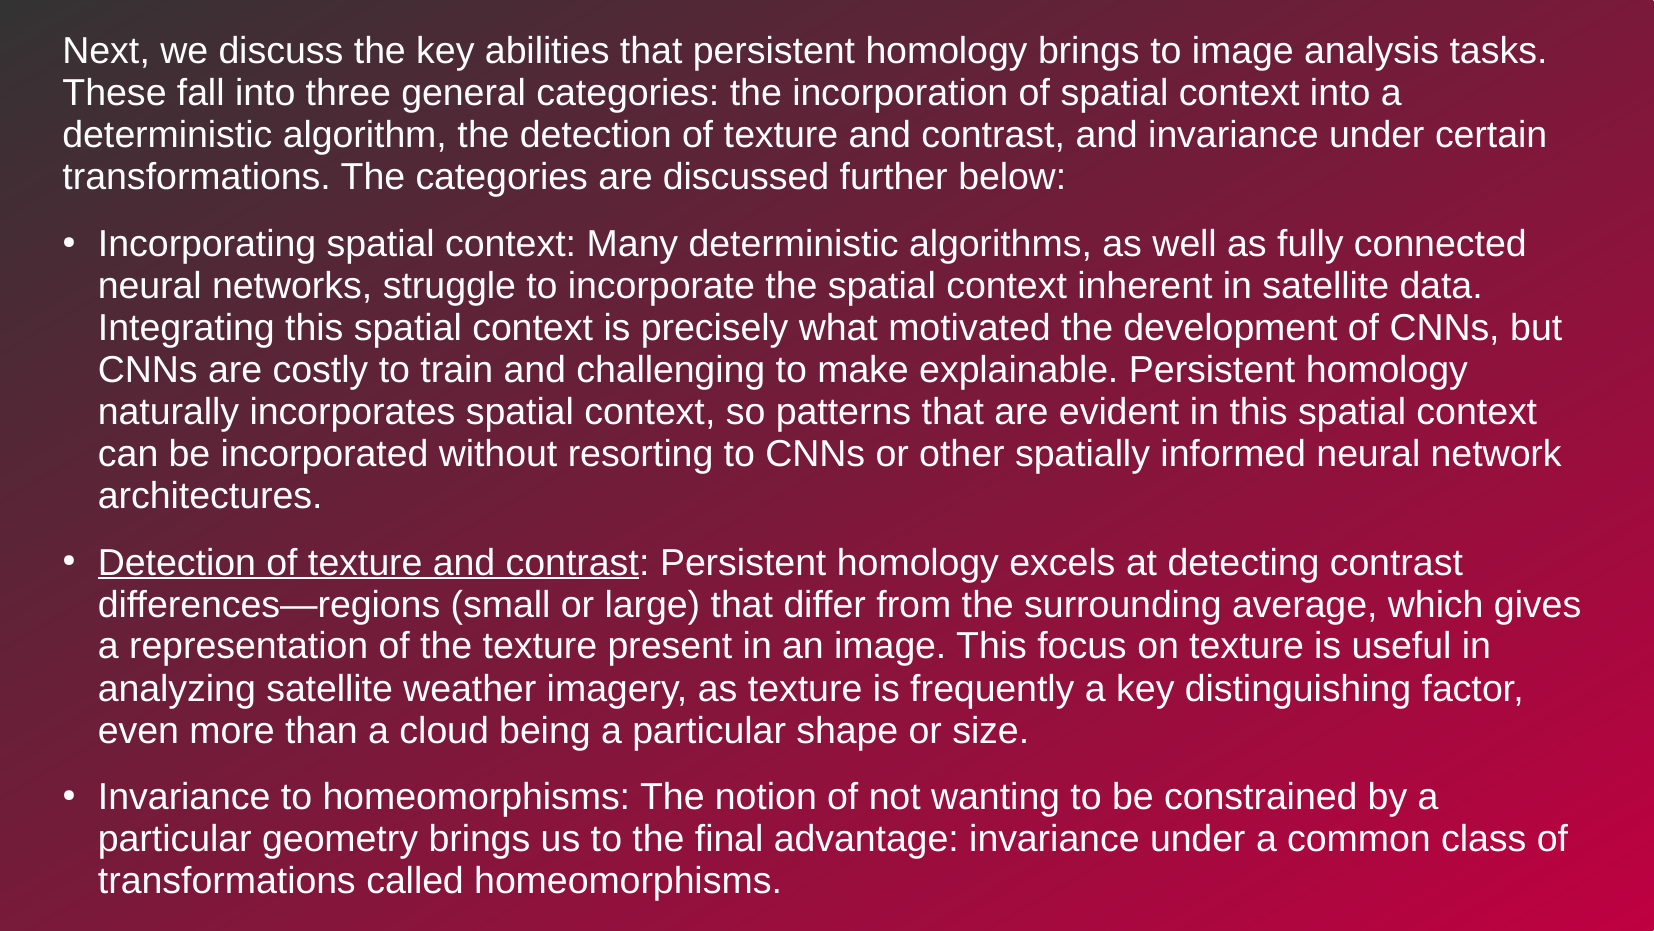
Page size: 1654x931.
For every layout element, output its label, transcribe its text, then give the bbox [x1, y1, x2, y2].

text_box Next, we discuss the key abilities that persistent homology brings to image analysis tasks. These fall into three general categories: the incorporation of spatial context into a deterministic algorithm, the detection of texture and contrast, and invariance under certain transformations. The categories are discussed further below: Incorporating spatial context: Many deterministic algorithms, as well as fully connected neural networks, struggle to incorporate the spatial context inherent in satellite data. Integrating this spatial context is precisely what motivated the development of CNNs, but CNNs are costly to train and challenging to make explainable. Persistent homology naturally incorporates spatial context, so patterns that are evident in this spatial context can be incorporated without resorting to CNNs or other spatially informed neural network architectures. Detection of texture and contrast: Persistent homology excels at detecting contrast differences—regions (small or large) that differ from the surrounding average, which gives a representation of the texture present in an image. This focus on texture is useful in analyzing satellite weather imagery, as texture is frequently a key distinguishing factor, even more than a cloud being a particular shape or size. Invariance to homeomorphisms: The notion of not wanting to be constrained by a particular geometry brings us to the final advantage: invariance under a common class of transformations called homeomorphisms. [47, 22, 1613, 910]
